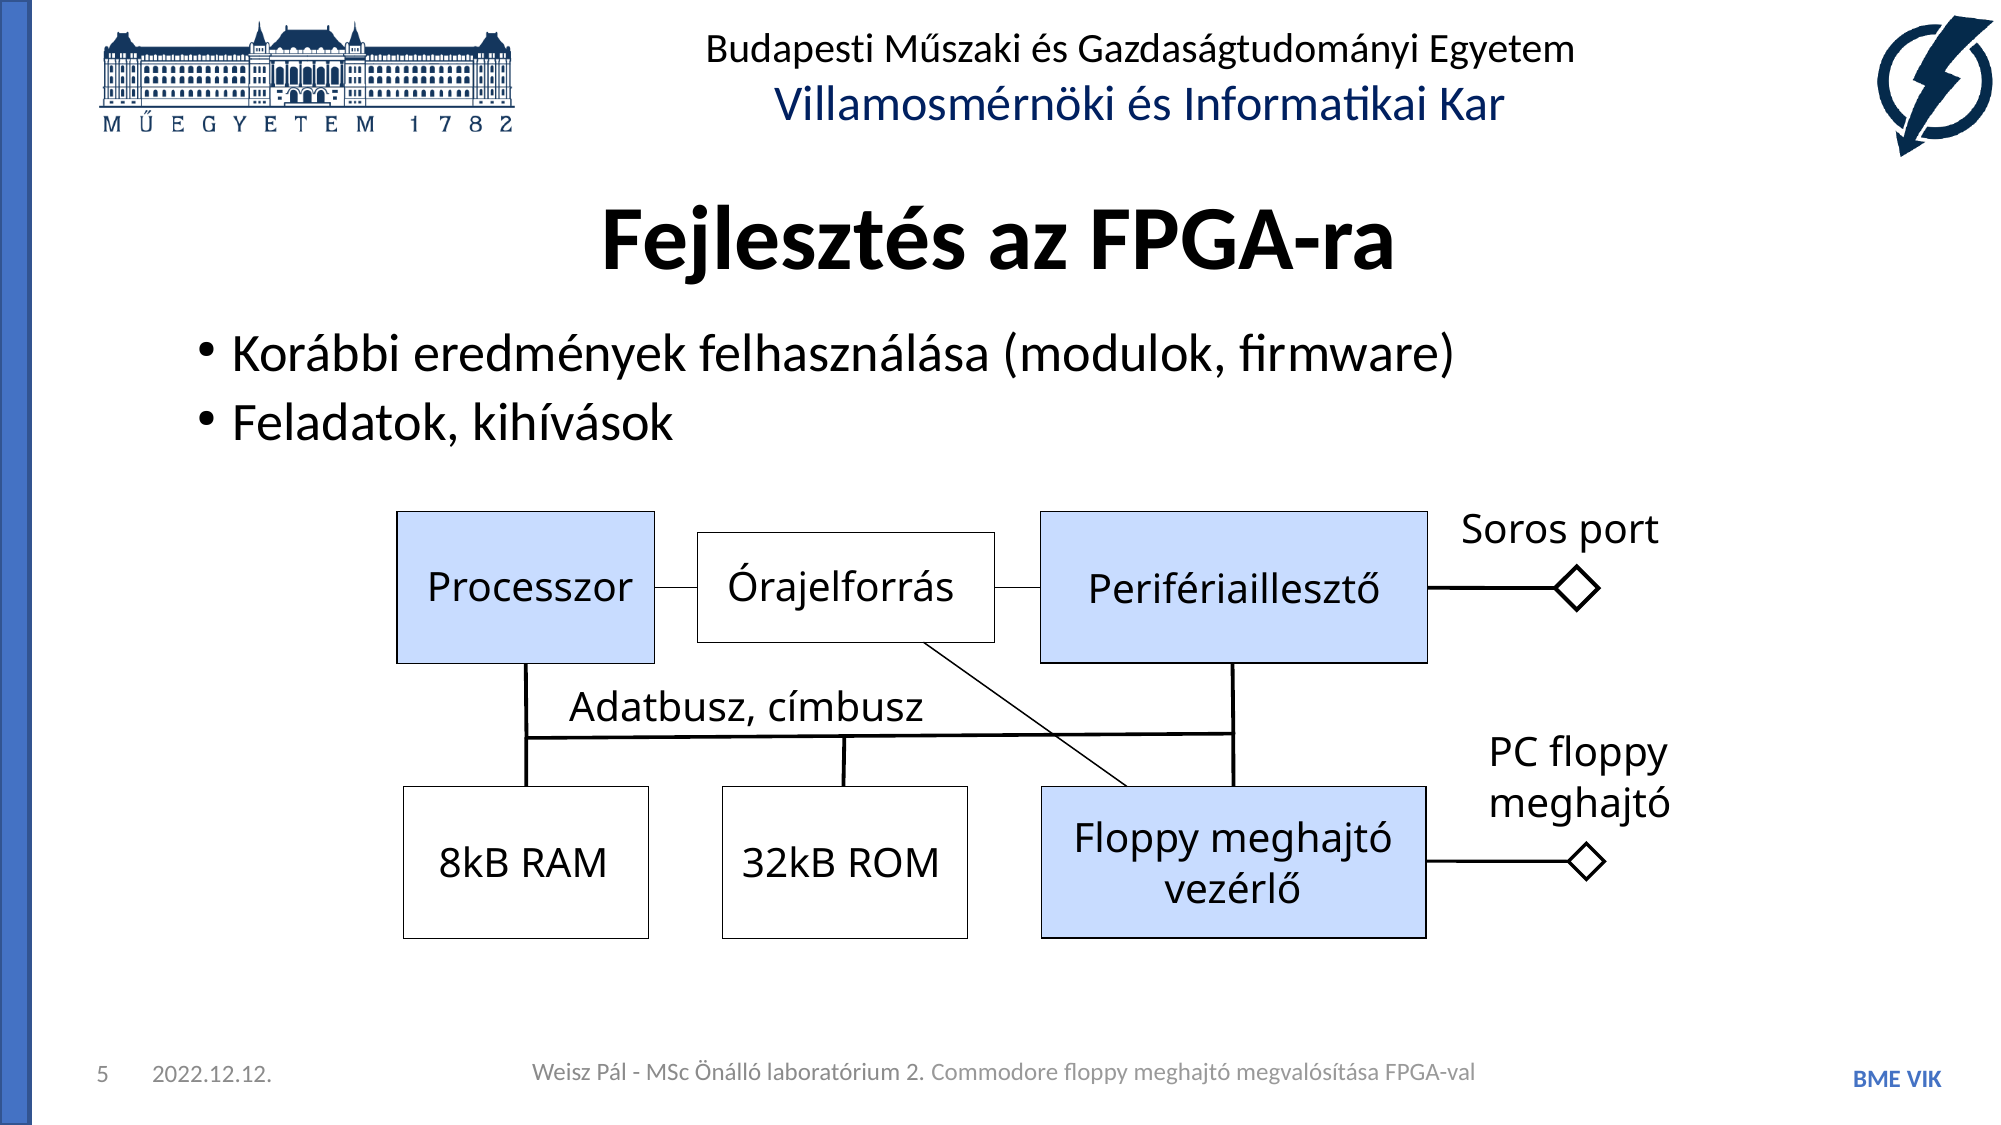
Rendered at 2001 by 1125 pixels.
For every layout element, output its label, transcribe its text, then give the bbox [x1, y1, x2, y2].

text_box Fejlesztés az FPGA-ra [156, 179, 1844, 300]
picture [1877, 15, 1994, 157]
picture [99, 20, 515, 132]
text_box Weisz Pál - MSc Önálló laboratórium 2. Commodore floppy meghajtó megvalósítása FPGA-val [418, 1042, 1591, 1103]
text_box <number> [29, 1042, 124, 1103]
text_box 2022.12.12. [137, 1042, 337, 1103]
picture [360, 479, 1695, 975]
text_box Korábbi eredmények felhasználása (modulok, firmware) Feladatok, kihívások [107, 317, 1531, 463]
